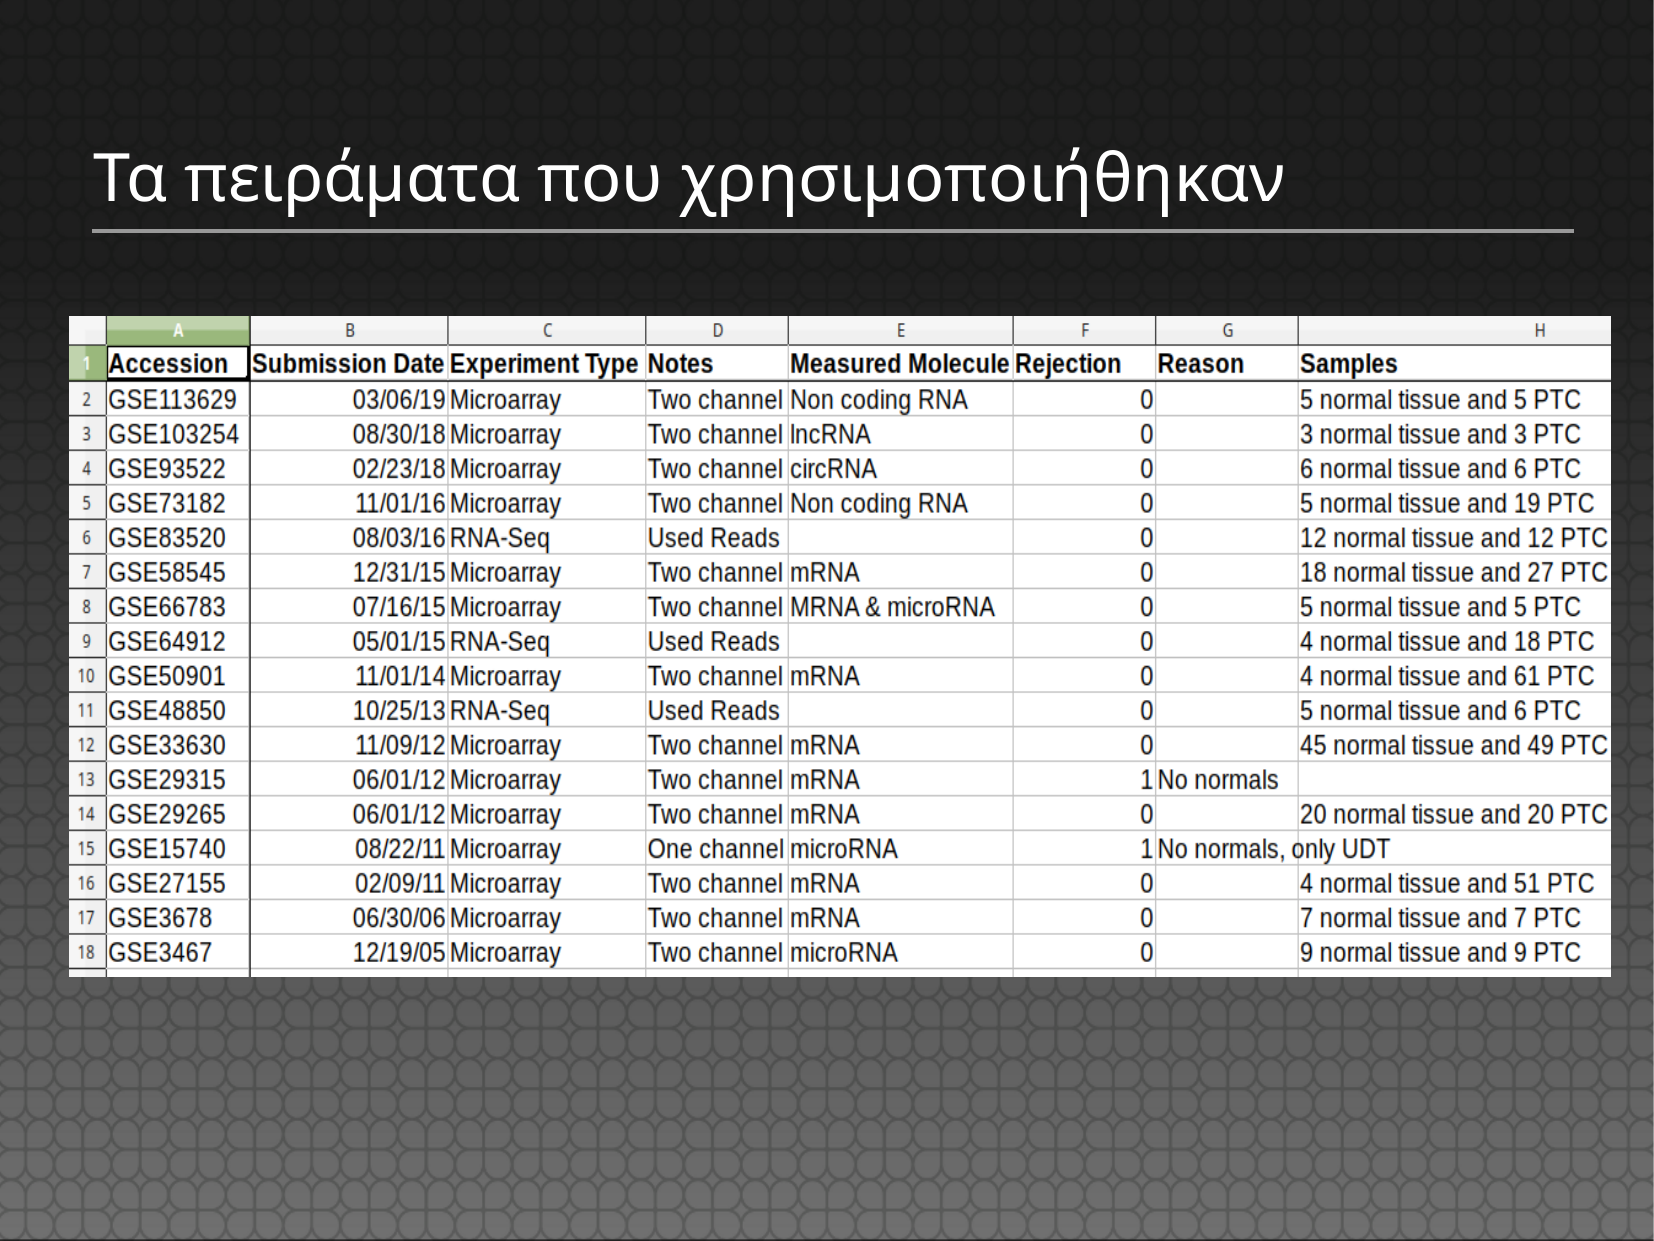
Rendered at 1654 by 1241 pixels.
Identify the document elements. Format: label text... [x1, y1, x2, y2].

title Τα πειράματα που χρησιμοποιήθηκαν [93, 100, 1424, 251]
picture [0, 0, 1654, 1241]
